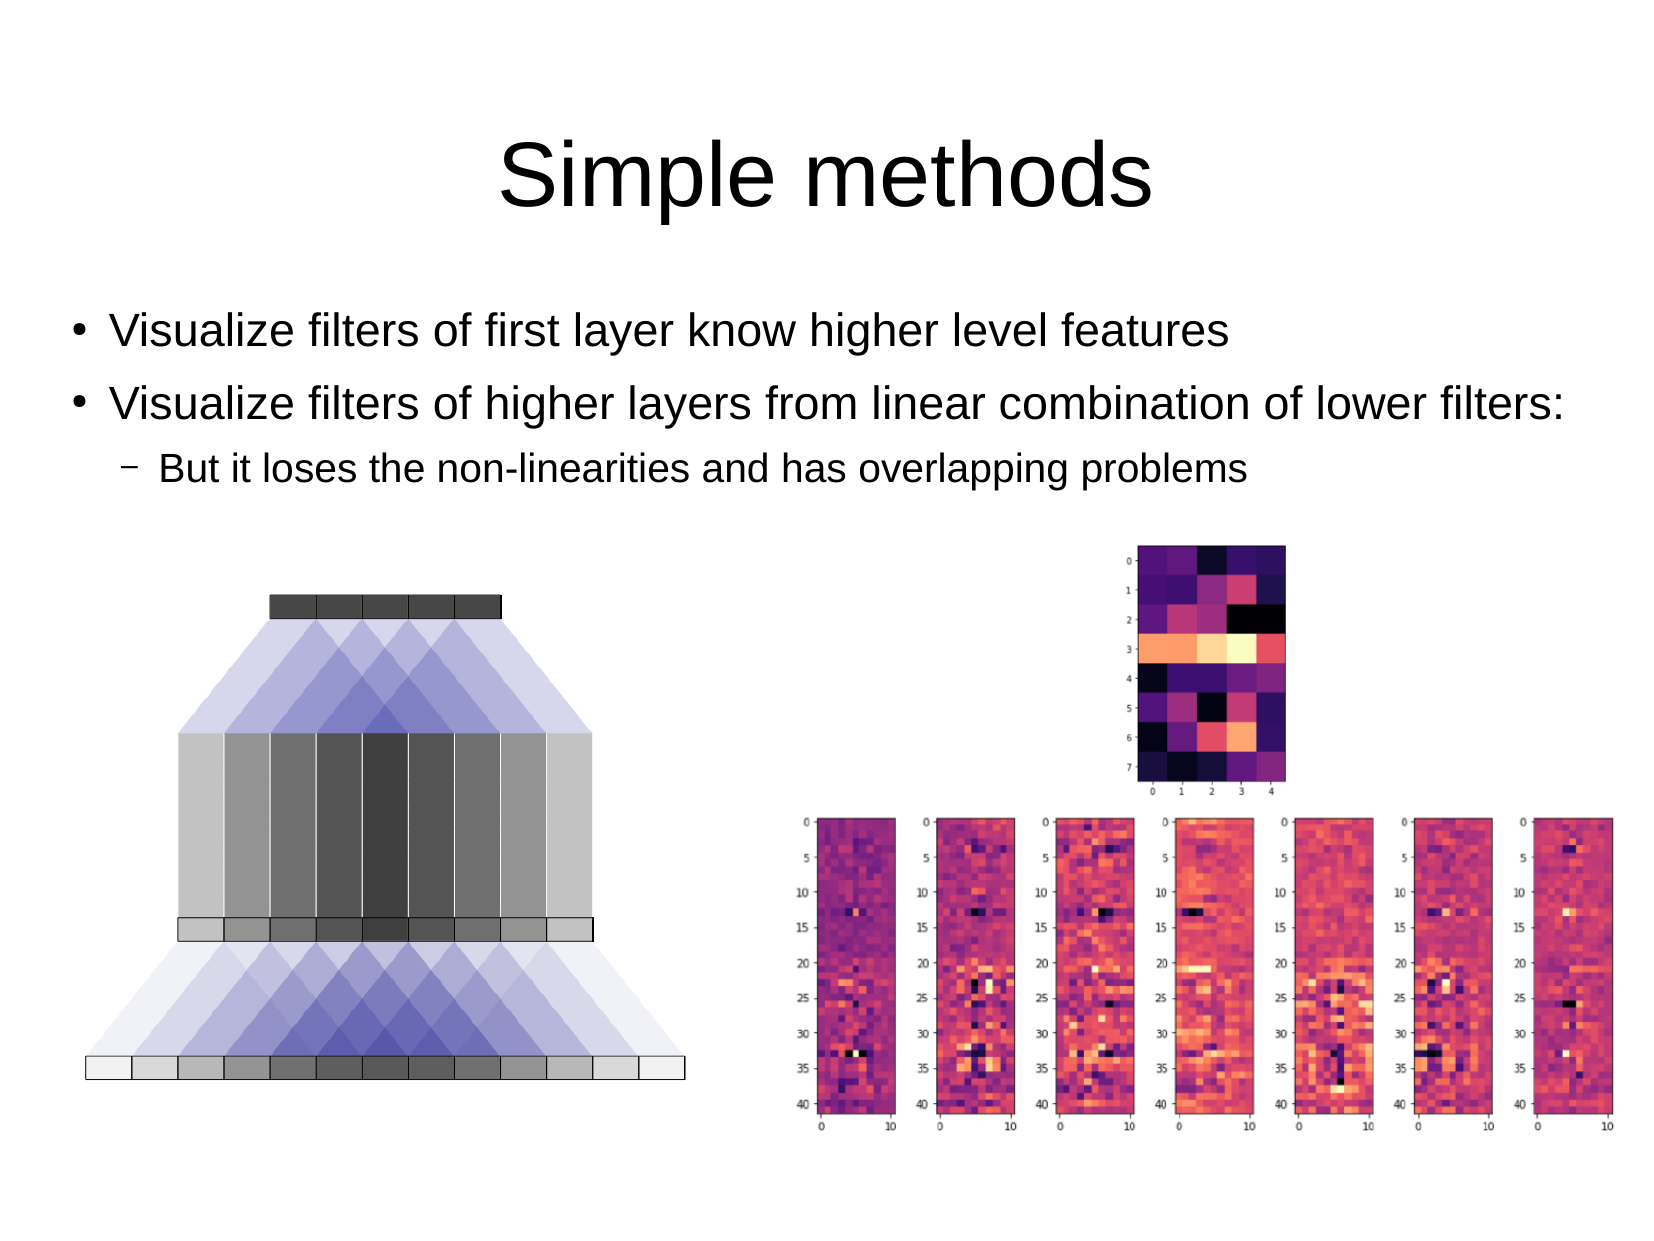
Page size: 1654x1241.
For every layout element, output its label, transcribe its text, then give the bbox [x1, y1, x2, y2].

title Simple methods [82, 70, 1571, 231]
picture [59, 590, 686, 1087]
list Visualize filters of first layer know higher level features Visualize filters of higher layers from linear combination of lower filters: But it loses the non-linearities and has overlapping problems [59, 231, 1583, 544]
picture [791, 809, 1630, 1146]
picture [1121, 543, 1288, 798]
